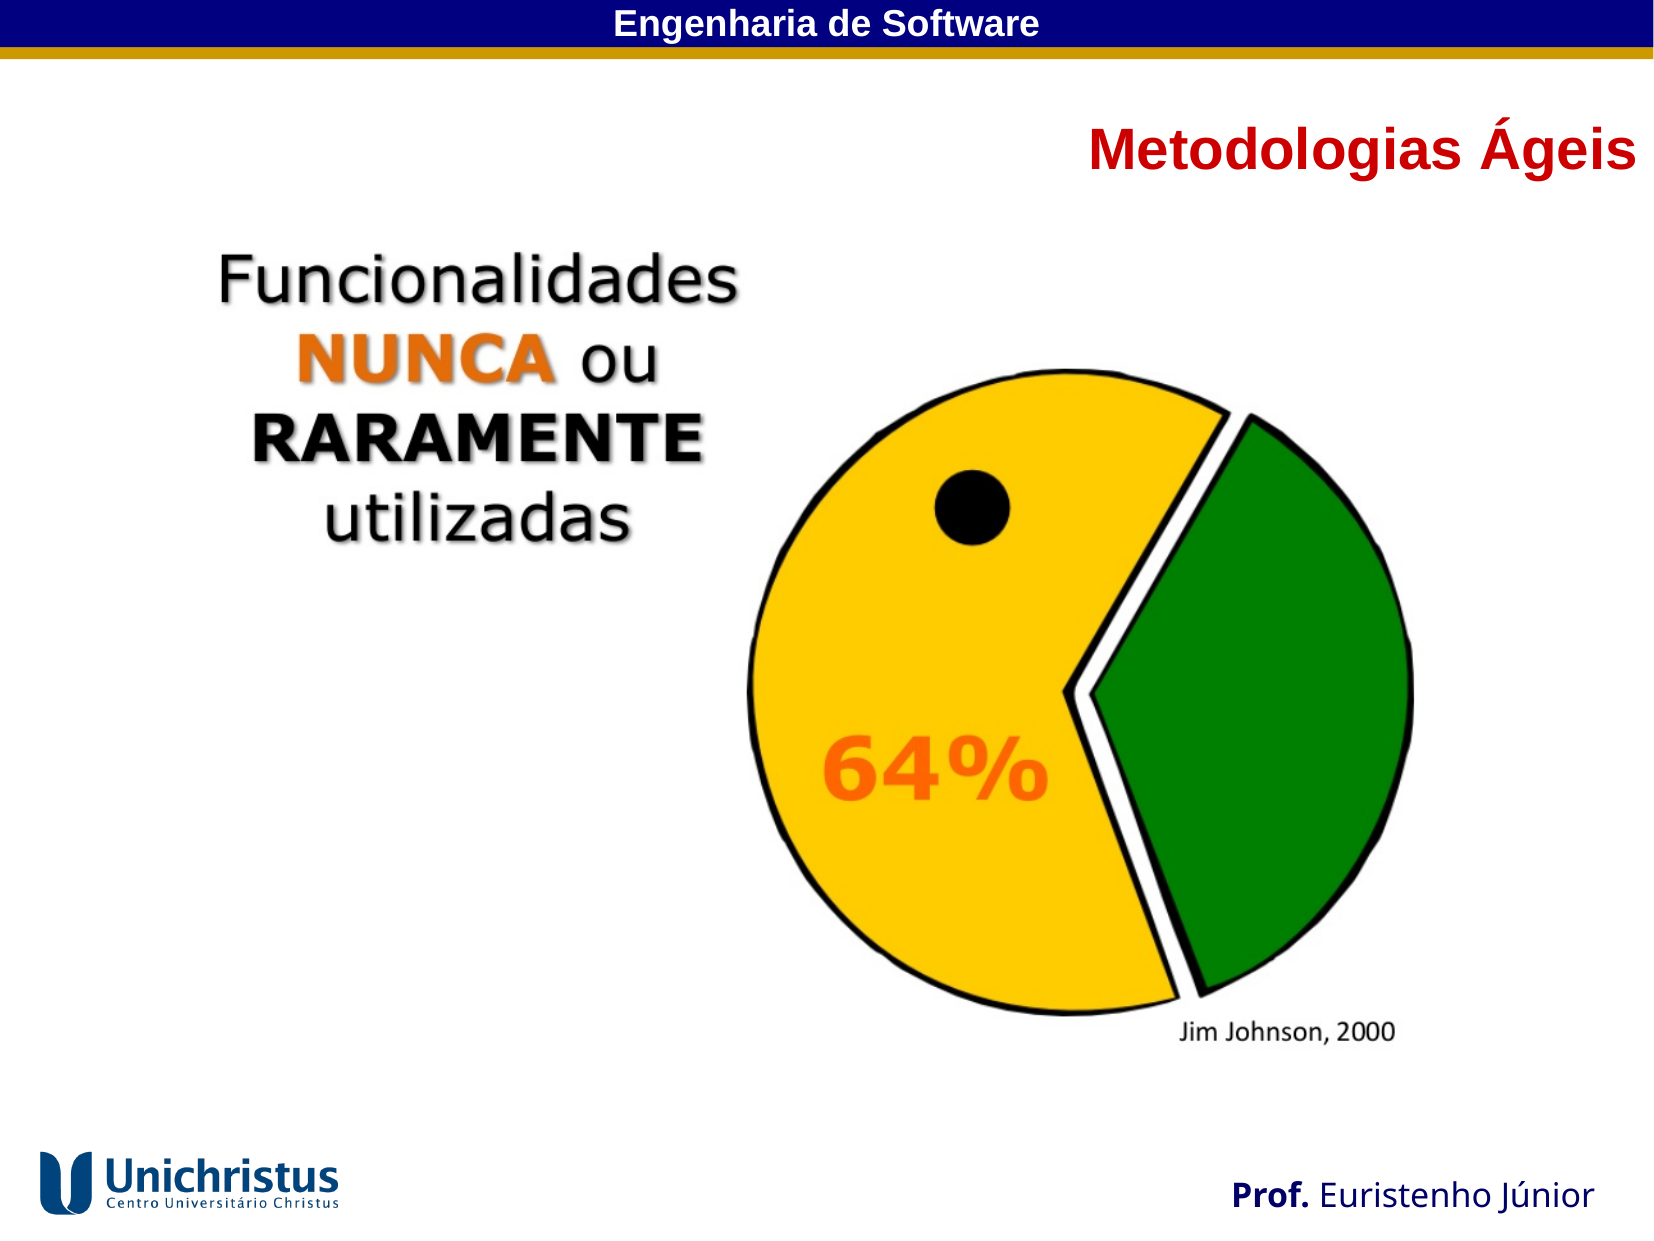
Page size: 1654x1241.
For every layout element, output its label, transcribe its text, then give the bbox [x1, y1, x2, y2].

text_box Engenharia de Software [0, 0, 1654, 48]
picture [35, 1148, 343, 1217]
text_box Prof. Euristenho Júnior [1216, 1163, 1654, 1224]
text_box Metodologias Ágeis [1073, 109, 1654, 189]
picture [204, 224, 1441, 1055]
text_box [0, 48, 1654, 60]
